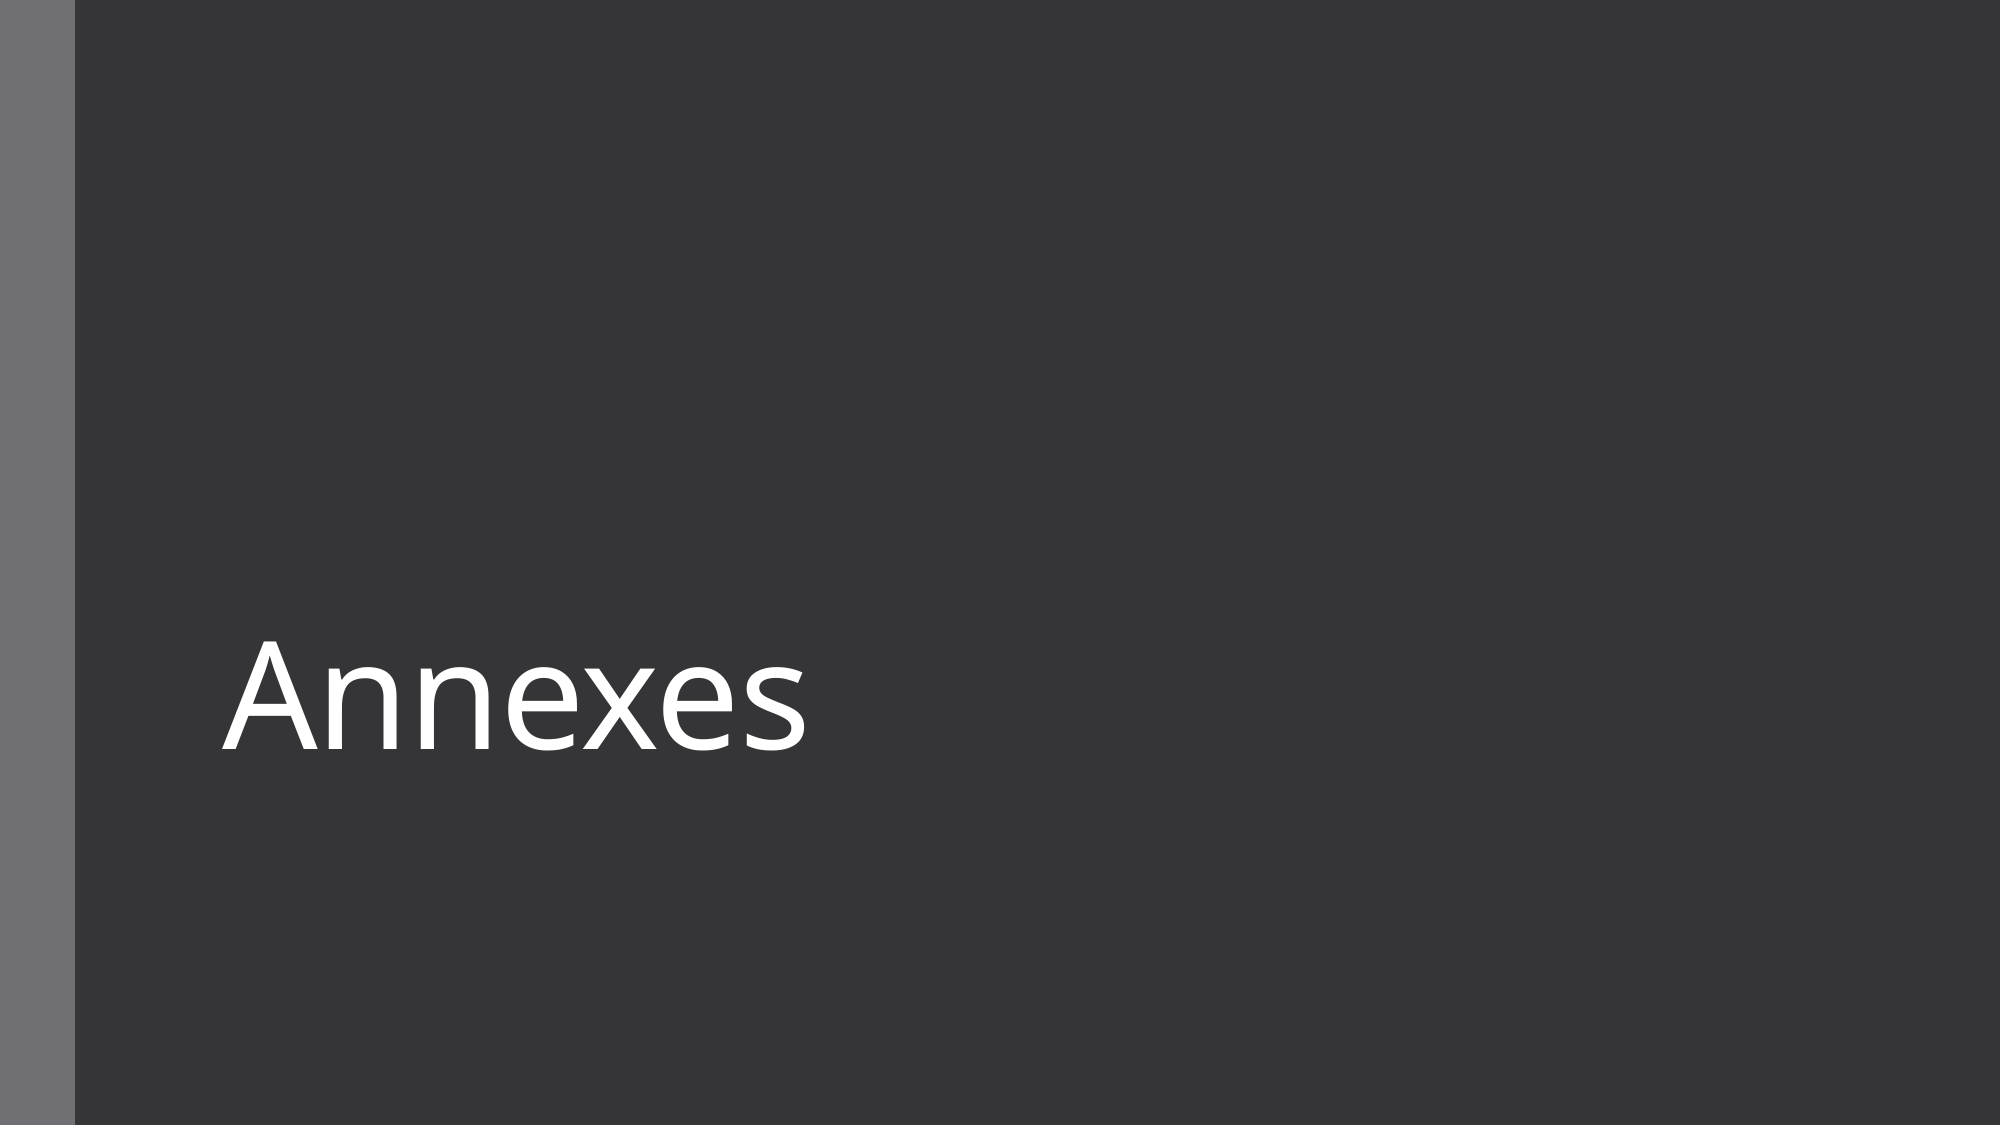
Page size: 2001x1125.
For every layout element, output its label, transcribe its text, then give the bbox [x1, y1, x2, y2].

title Annexes [206, 124, 1752, 788]
